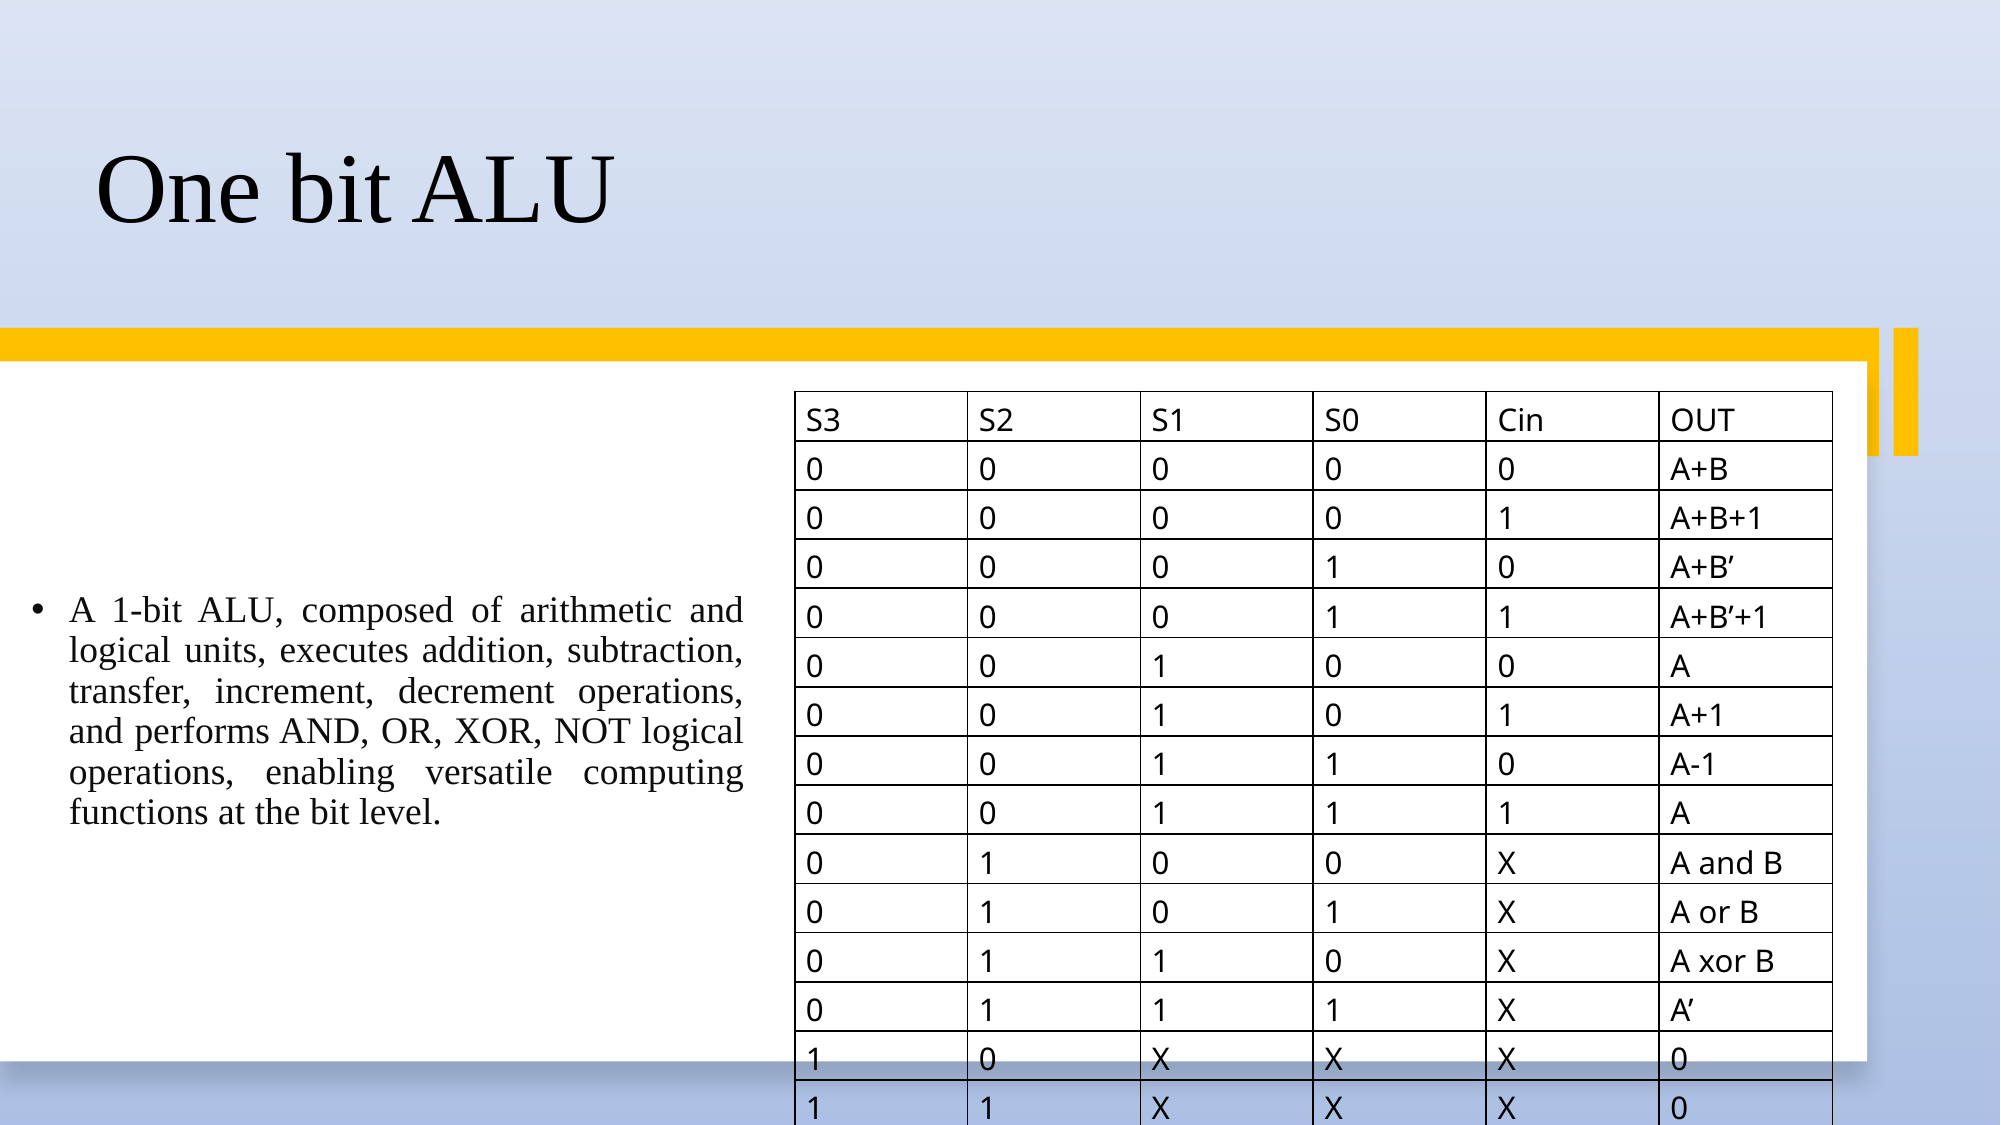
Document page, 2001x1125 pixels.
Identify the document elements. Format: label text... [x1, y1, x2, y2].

table_cell 0 [1314, 442, 1485, 489]
table_cell 1 [1487, 786, 1658, 833]
table_cell 0 [968, 688, 1140, 735]
table_cell X [1141, 1032, 1312, 1079]
table_cell X [1487, 933, 1658, 981]
table_cell 1 [1487, 688, 1658, 735]
table_cell 1 [1141, 983, 1312, 1030]
table_cell 0 [1141, 589, 1312, 637]
table_cell 0 [1660, 1032, 1832, 1079]
table_cell 1 [1487, 589, 1658, 637]
table_header OUT [1660, 392, 1832, 440]
table_cell A and B [1660, 835, 1832, 883]
table_header Cin [1487, 392, 1658, 440]
table_cell 0 [1314, 688, 1485, 735]
table_cell 0 [1314, 638, 1485, 686]
table_cell 1 [968, 1081, 1140, 1125]
table_cell A [1660, 638, 1832, 686]
table_cell X [1141, 1081, 1312, 1125]
list A 1-bit ALU, composed of arithmetic and logical units, executes addition, subtraction, transfer, increment, decrement operations, and performs AND, OR, XOR, NOT logical operations, enabling versatile computing functions at the bit level. [16, 412, 760, 1010]
table_cell 1 [1314, 983, 1485, 1030]
table_header S2 [968, 392, 1140, 440]
table_cell 0 [968, 638, 1140, 686]
table_cell 0 [796, 737, 967, 784]
table_header S3 [796, 392, 967, 440]
table_cell A [1660, 786, 1832, 833]
table_cell 1 [1314, 884, 1485, 932]
table_cell A+B’ [1660, 540, 1832, 587]
table_cell 0 [968, 540, 1140, 587]
table_cell 0 [968, 589, 1140, 637]
table_cell 1 [968, 933, 1140, 981]
table_cell A xor B [1660, 933, 1832, 981]
table_cell 1 [968, 983, 1140, 1030]
table_cell 0 [796, 442, 967, 489]
table_cell 0 [796, 884, 967, 932]
table_cell A+B [1660, 442, 1832, 489]
table_cell X [1487, 884, 1658, 932]
table_cell 1 [1141, 786, 1312, 833]
table_cell A+1 [1660, 688, 1832, 735]
text_box [0, 0, 2000, 1125]
table_cell 1 [1314, 786, 1485, 833]
table_cell 0 [1141, 540, 1312, 587]
table_cell 0 [1141, 491, 1312, 538]
table_header S1 [1141, 392, 1312, 440]
table_cell X [1314, 1081, 1485, 1125]
table_cell 0 [796, 540, 967, 587]
table_cell 1 [1141, 688, 1312, 735]
table_cell 0 [1487, 540, 1658, 587]
table_cell A-1 [1660, 737, 1832, 784]
table_cell 1 [1141, 933, 1312, 981]
table_cell A or B [1660, 884, 1832, 932]
table_cell 0 [968, 1032, 1140, 1079]
table_cell 0 [1314, 835, 1485, 883]
table_header S0 [1314, 392, 1485, 440]
table_cell 1 [968, 884, 1140, 932]
table_cell 1 [1141, 638, 1312, 686]
table_cell 1 [1314, 737, 1485, 784]
table_cell 0 [796, 638, 967, 686]
table_cell A+B’+1 [1660, 589, 1832, 637]
table_cell 0 [796, 933, 967, 981]
title One bit ALU [80, 38, 1732, 252]
table_cell 0 [796, 589, 967, 637]
table_cell A+B+1 [1660, 491, 1832, 538]
table_cell X [1487, 1032, 1658, 1079]
table_cell 0 [796, 491, 967, 538]
table_cell 0 [1141, 442, 1312, 489]
table_cell 1 [796, 1032, 967, 1079]
table_cell 1 [796, 1081, 967, 1125]
table_cell 0 [1141, 835, 1312, 883]
table_cell X [1487, 983, 1658, 1030]
table_cell 0 [1314, 491, 1485, 538]
table_cell 0 [1487, 638, 1658, 686]
table_cell 1 [1487, 491, 1658, 538]
table_cell 0 [968, 737, 1140, 784]
table_cell 0 [1660, 1081, 1832, 1125]
table_cell 0 [1314, 933, 1485, 981]
table_cell X [1487, 1081, 1658, 1125]
table_cell 0 [796, 835, 967, 883]
table_cell 0 [968, 491, 1140, 538]
table_cell 0 [796, 786, 967, 833]
table_cell 0 [968, 442, 1140, 489]
table_cell 0 [1141, 884, 1312, 932]
table_cell 0 [1487, 737, 1658, 784]
table_cell 0 [1487, 442, 1658, 489]
table_cell 1 [1314, 540, 1485, 587]
table_cell 1 [1314, 589, 1485, 637]
table_cell X [1487, 835, 1658, 883]
table_cell 0 [968, 786, 1140, 833]
table_cell X [1314, 1032, 1485, 1079]
table_cell 0 [796, 688, 967, 735]
table_cell 1 [968, 835, 1140, 883]
table_cell 0 [796, 983, 967, 1030]
table_cell A’ [1660, 983, 1832, 1030]
table_cell 1 [1141, 737, 1312, 784]
